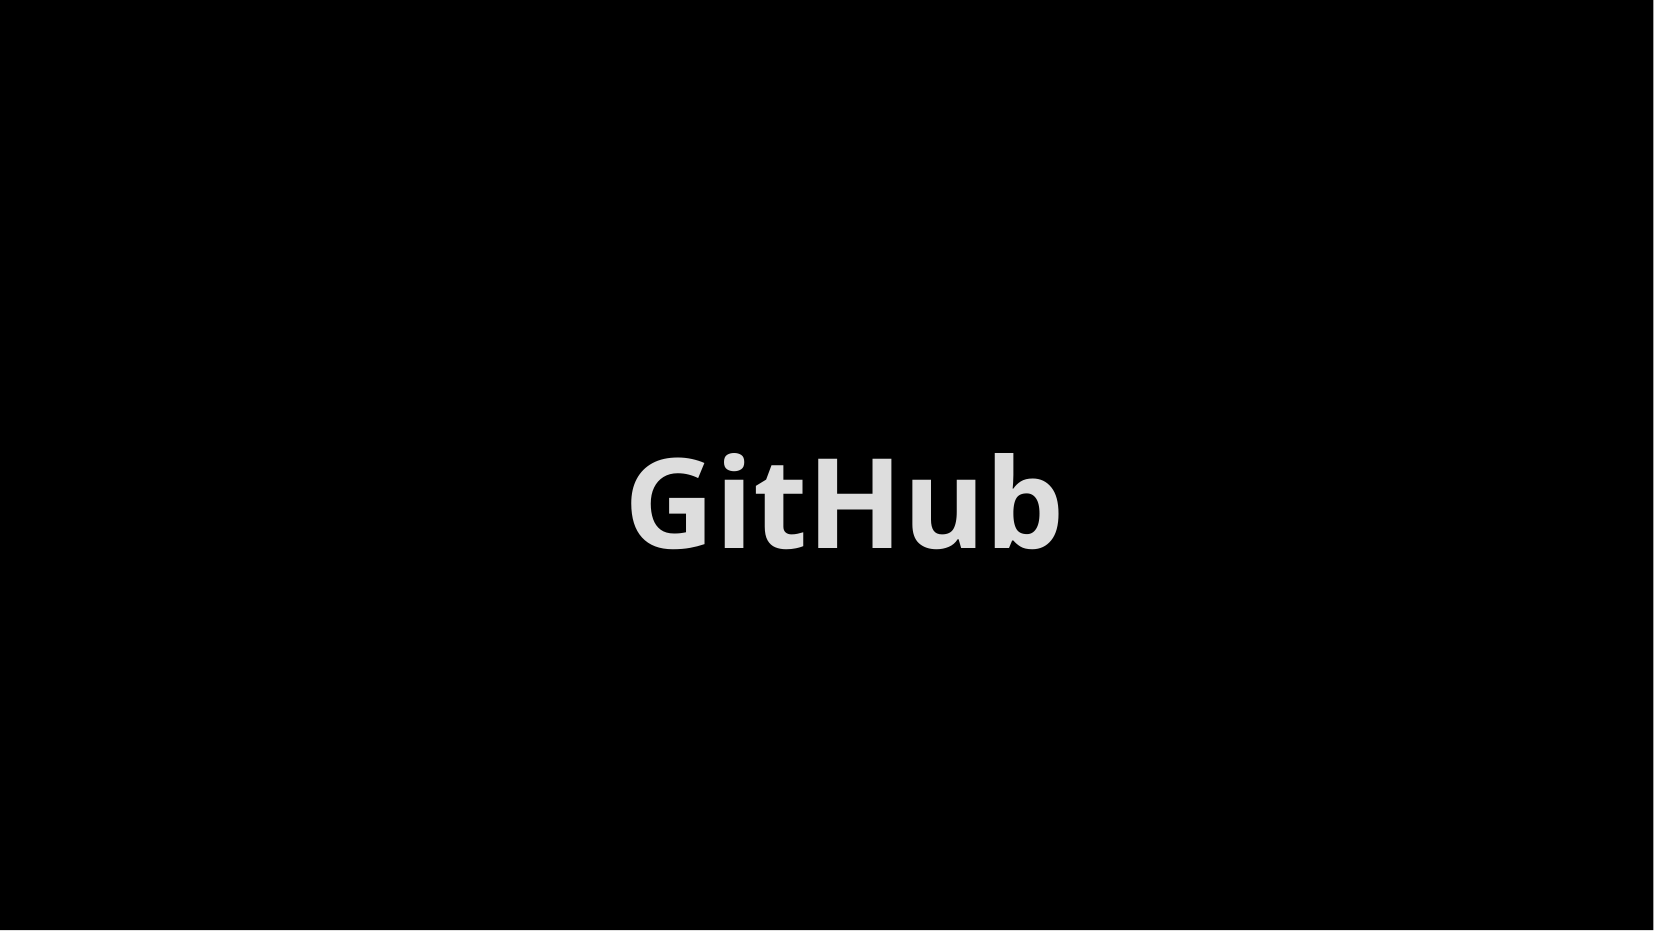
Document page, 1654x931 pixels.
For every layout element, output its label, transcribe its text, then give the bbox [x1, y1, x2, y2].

text_box [0, 0, 1654, 931]
text_box GitHub [439, 407, 1252, 673]
